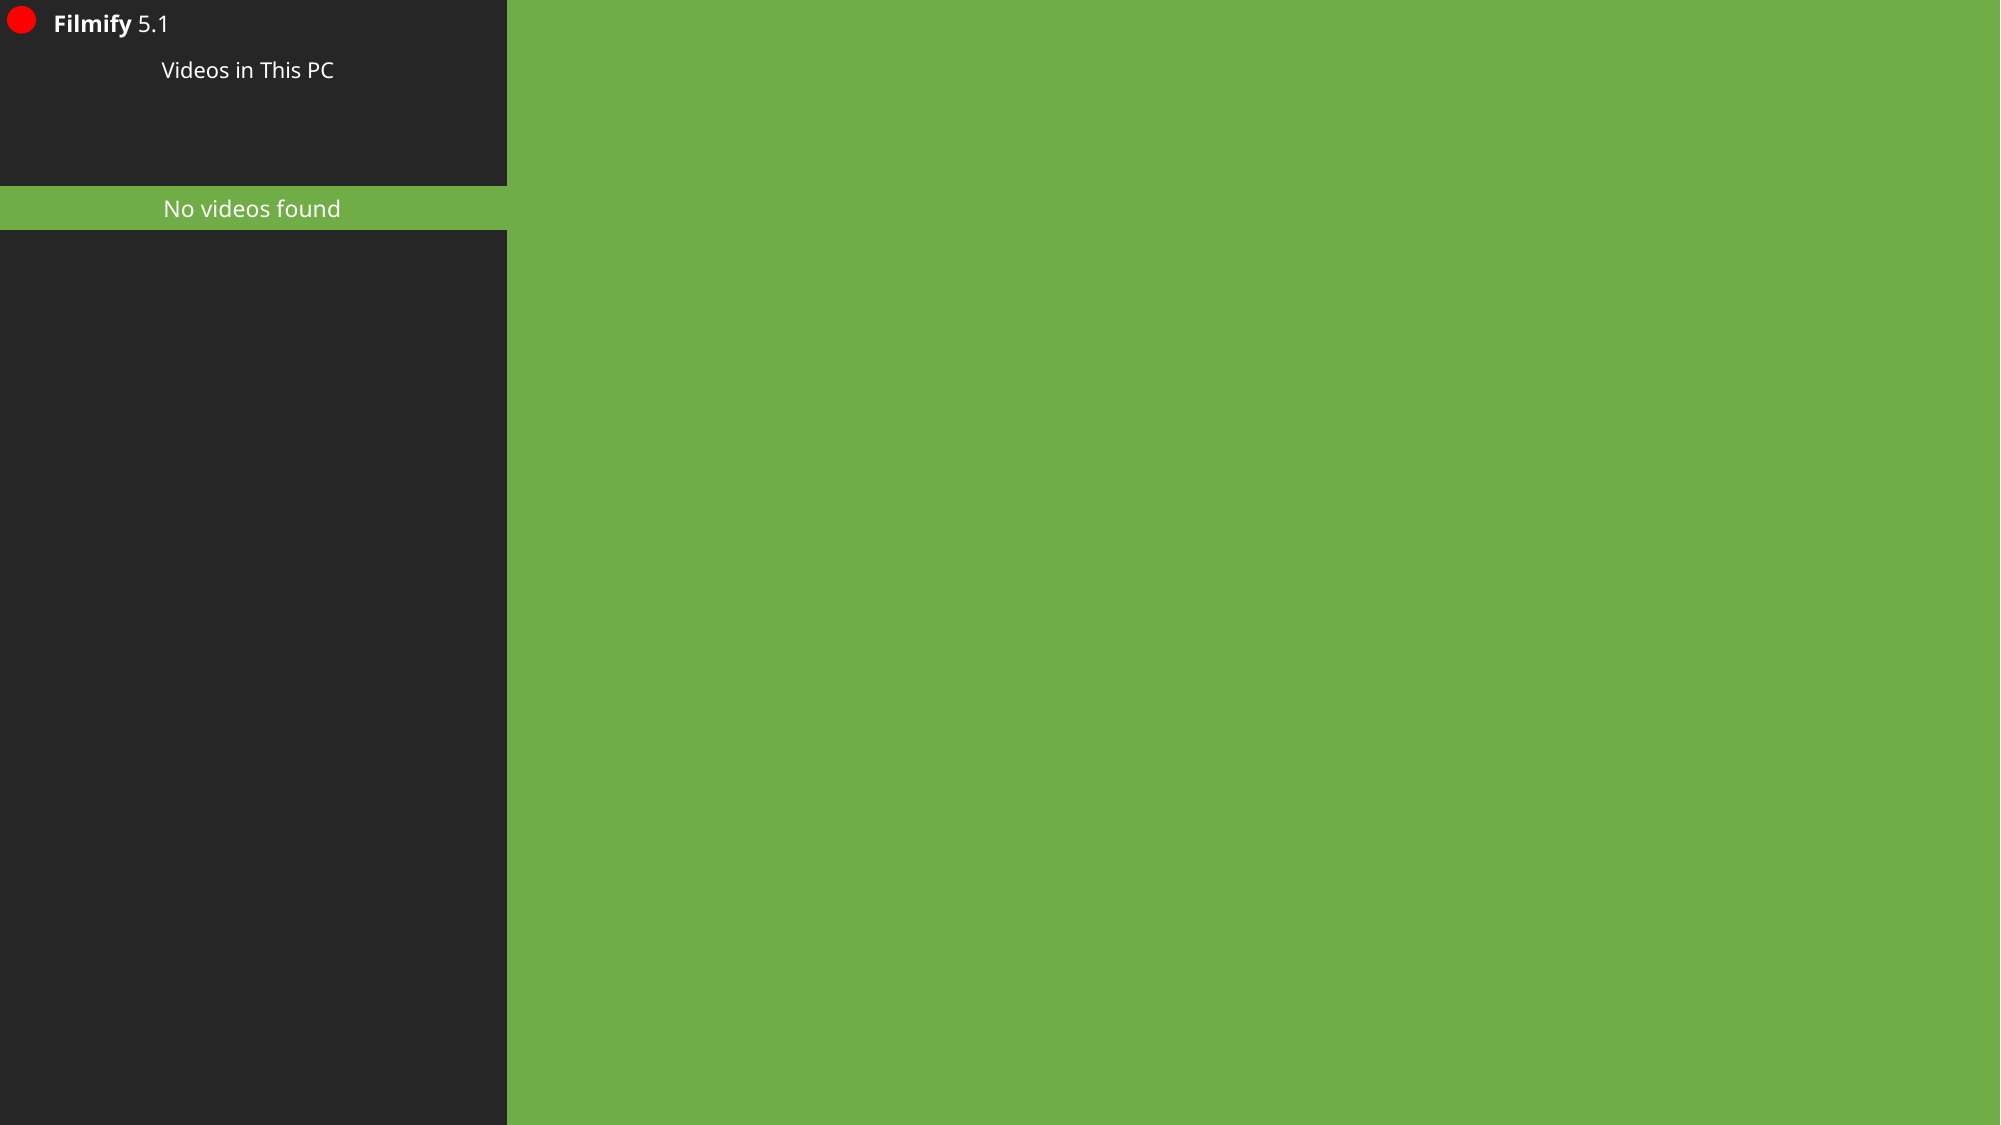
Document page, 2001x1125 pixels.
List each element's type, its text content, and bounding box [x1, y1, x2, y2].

title Filmify 5.1 [38, 4, 376, 36]
text_box [0, 0, 2000, 1125]
text_box No videos found [0, 186, 507, 230]
text_box Videos in This PC [9, 47, 487, 93]
